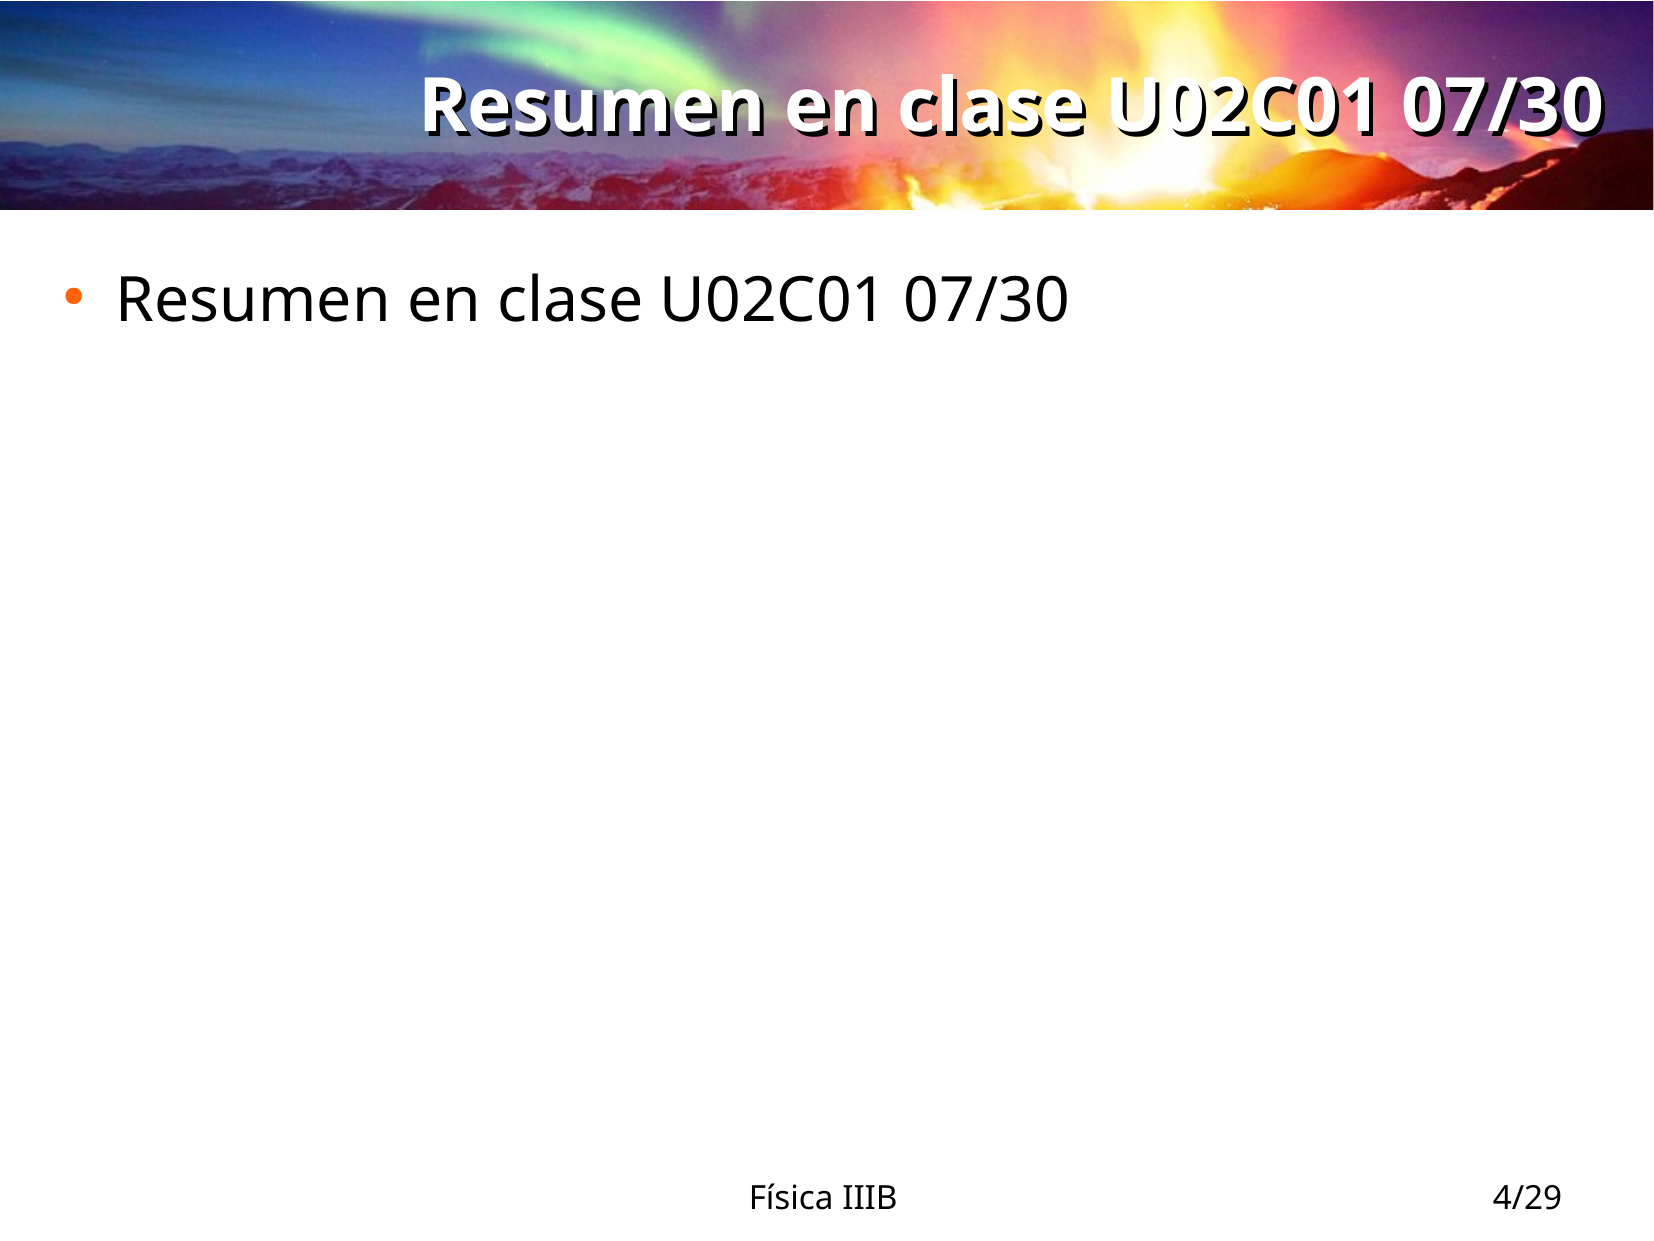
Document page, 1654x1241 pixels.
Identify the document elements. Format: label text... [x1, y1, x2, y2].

list Resumen en clase U02C01 07/30 [45, 255, 1606, 1156]
title Resumen en clase U02C01 07/30 [45, 15, 1606, 191]
picture [0, 1, 1654, 210]
